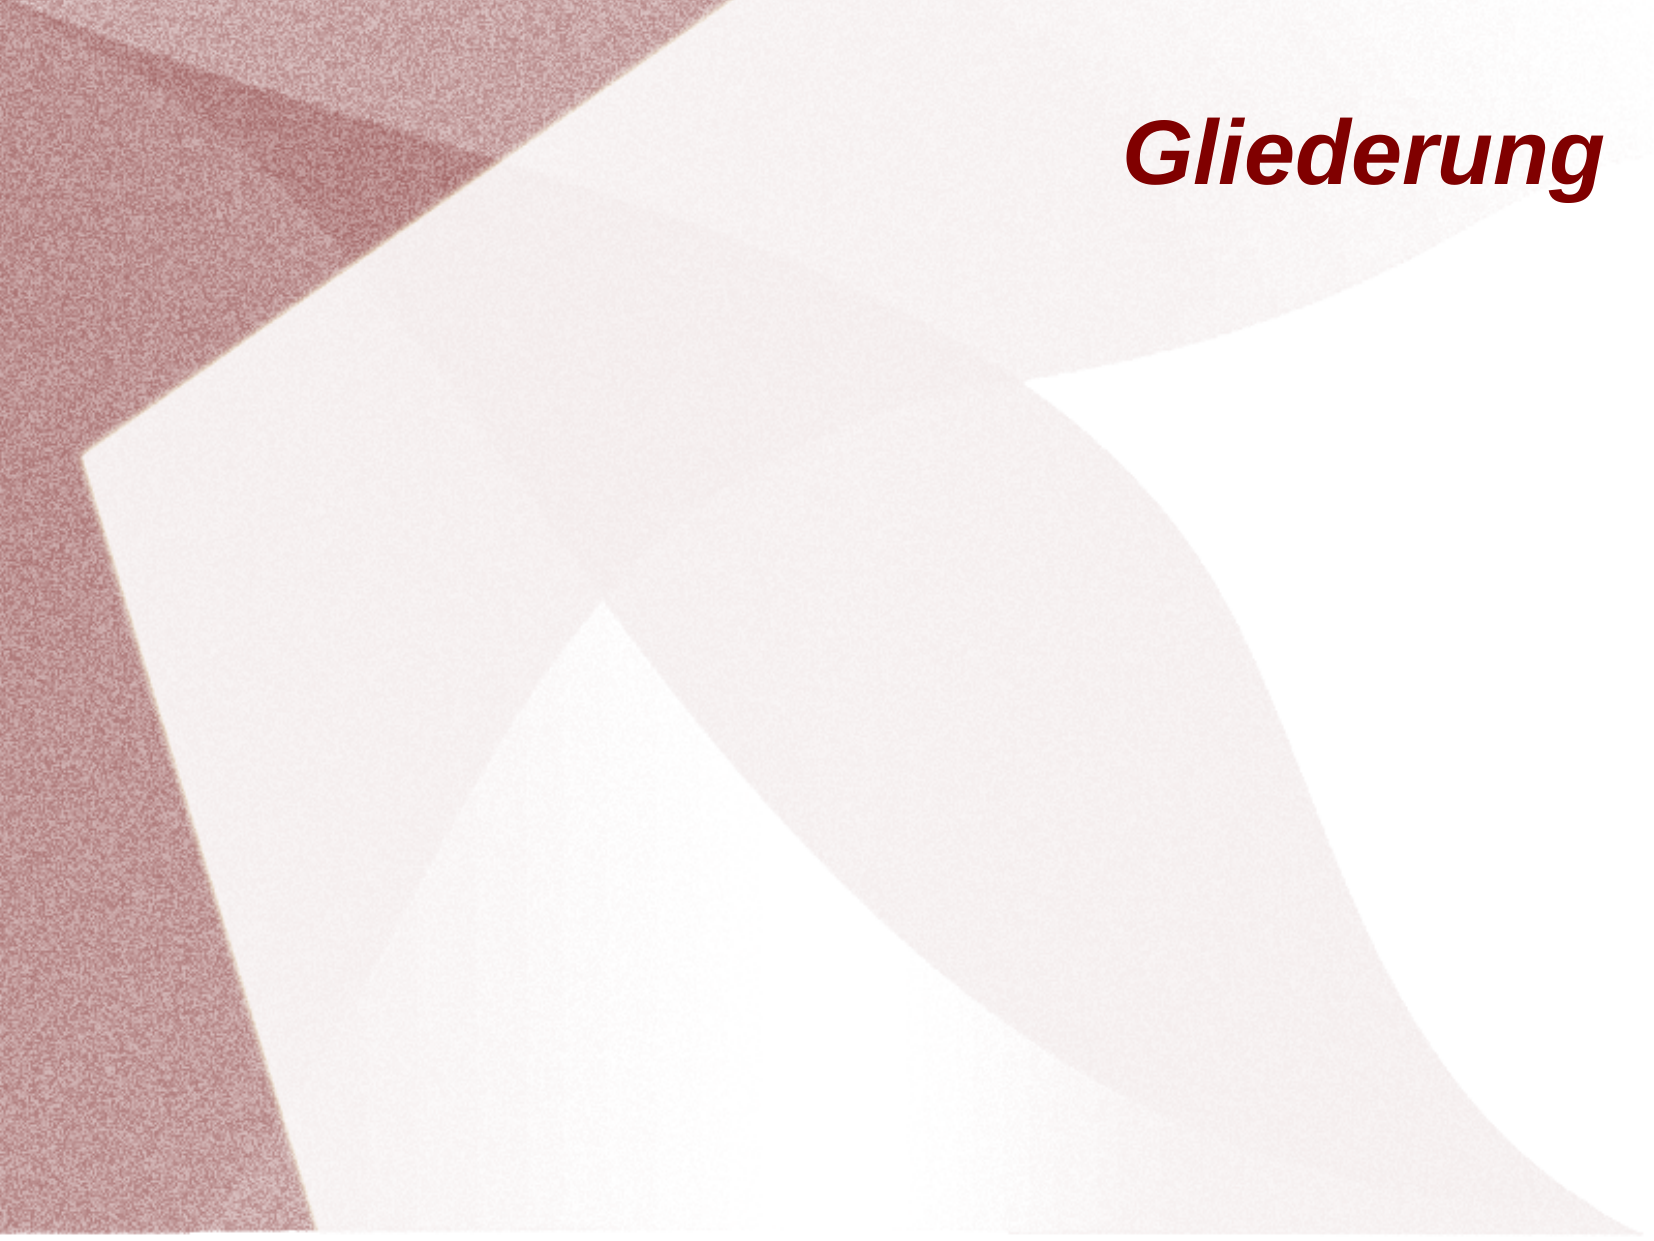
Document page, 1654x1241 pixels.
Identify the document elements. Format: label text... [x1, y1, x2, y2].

picture [0, 0, 1654, 1241]
title Gliederung [596, 49, 1607, 257]
